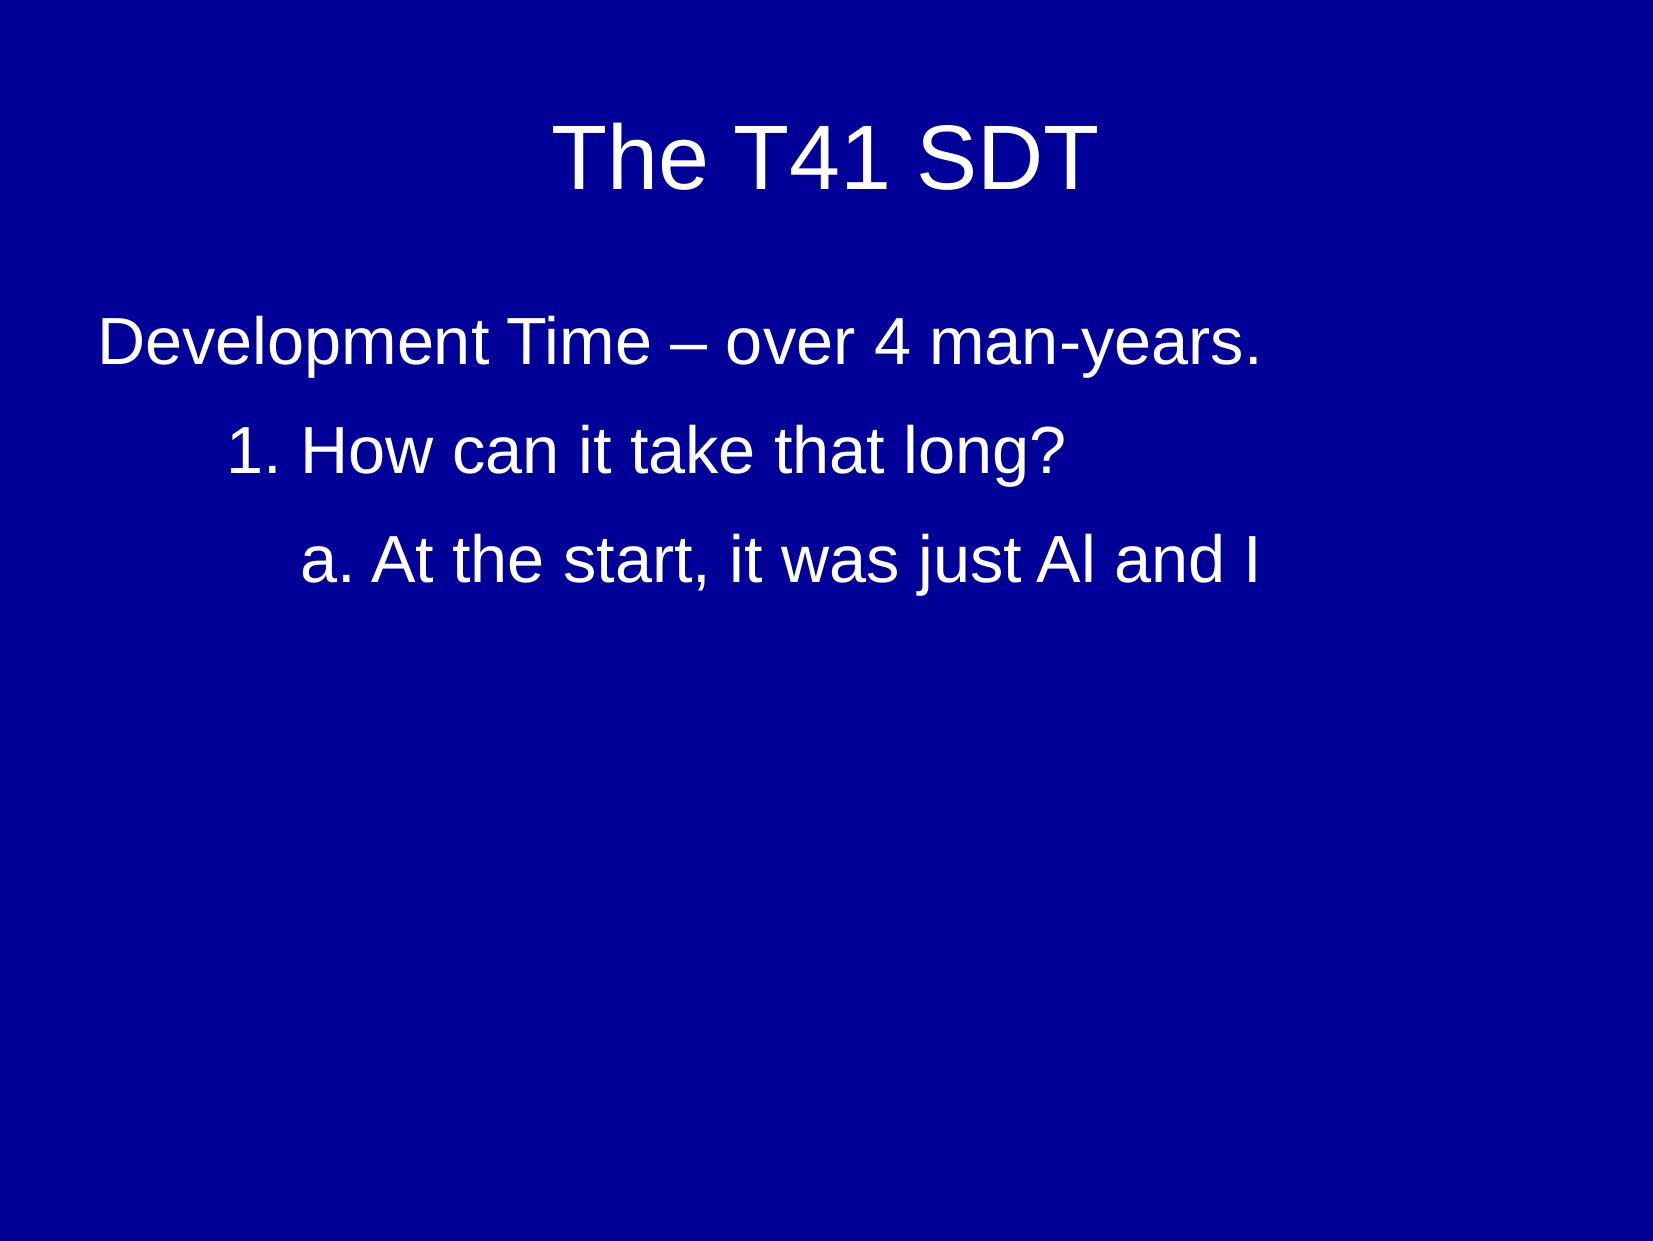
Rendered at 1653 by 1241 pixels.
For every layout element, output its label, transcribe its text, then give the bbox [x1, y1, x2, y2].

text_box Development Time – over 4 man-years. 1. How can it take that long? a. At the start, it was just Al and I [82, 290, 1571, 1109]
text_box The T41 SDT [82, 49, 1571, 257]
